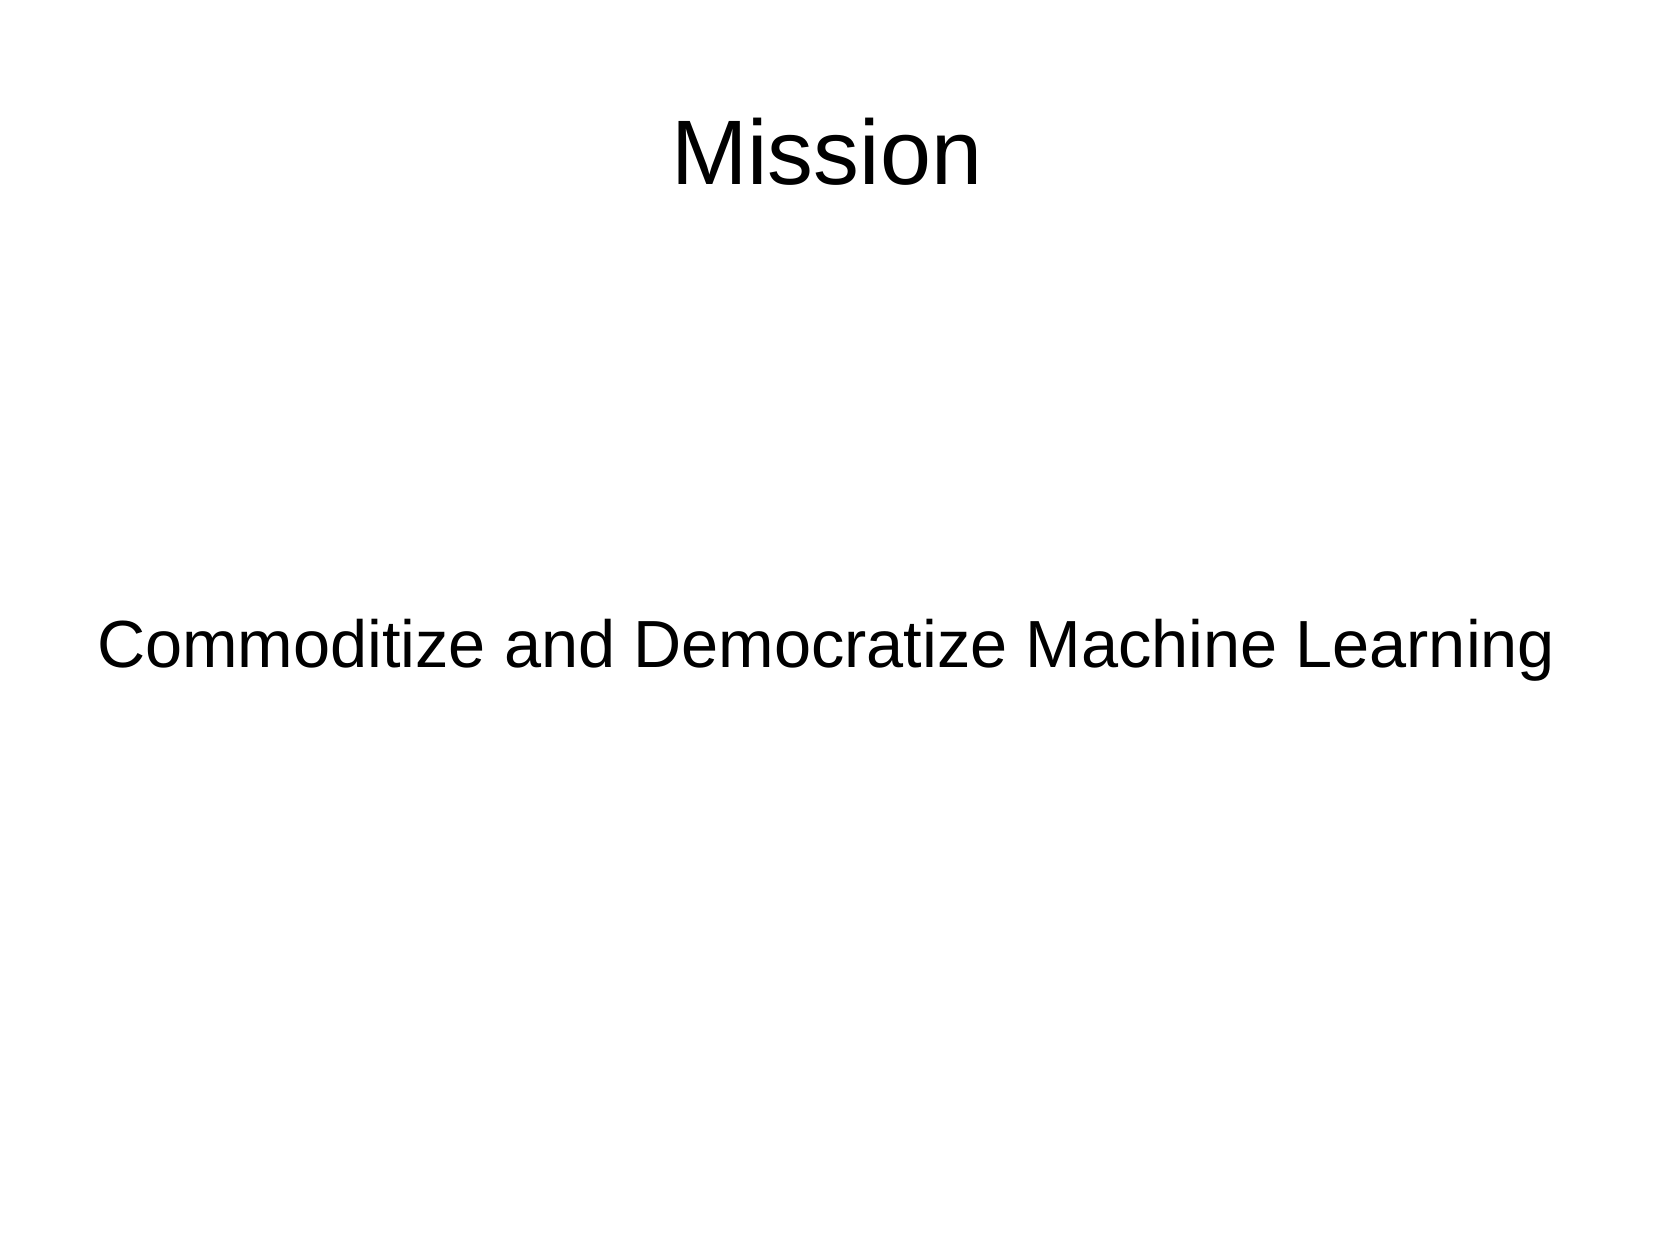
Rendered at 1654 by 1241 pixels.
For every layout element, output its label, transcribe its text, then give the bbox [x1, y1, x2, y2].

title Mission [82, 49, 1571, 257]
subtitle Commoditize and Democratize Machine Learning [82, 284, 1571, 1004]
